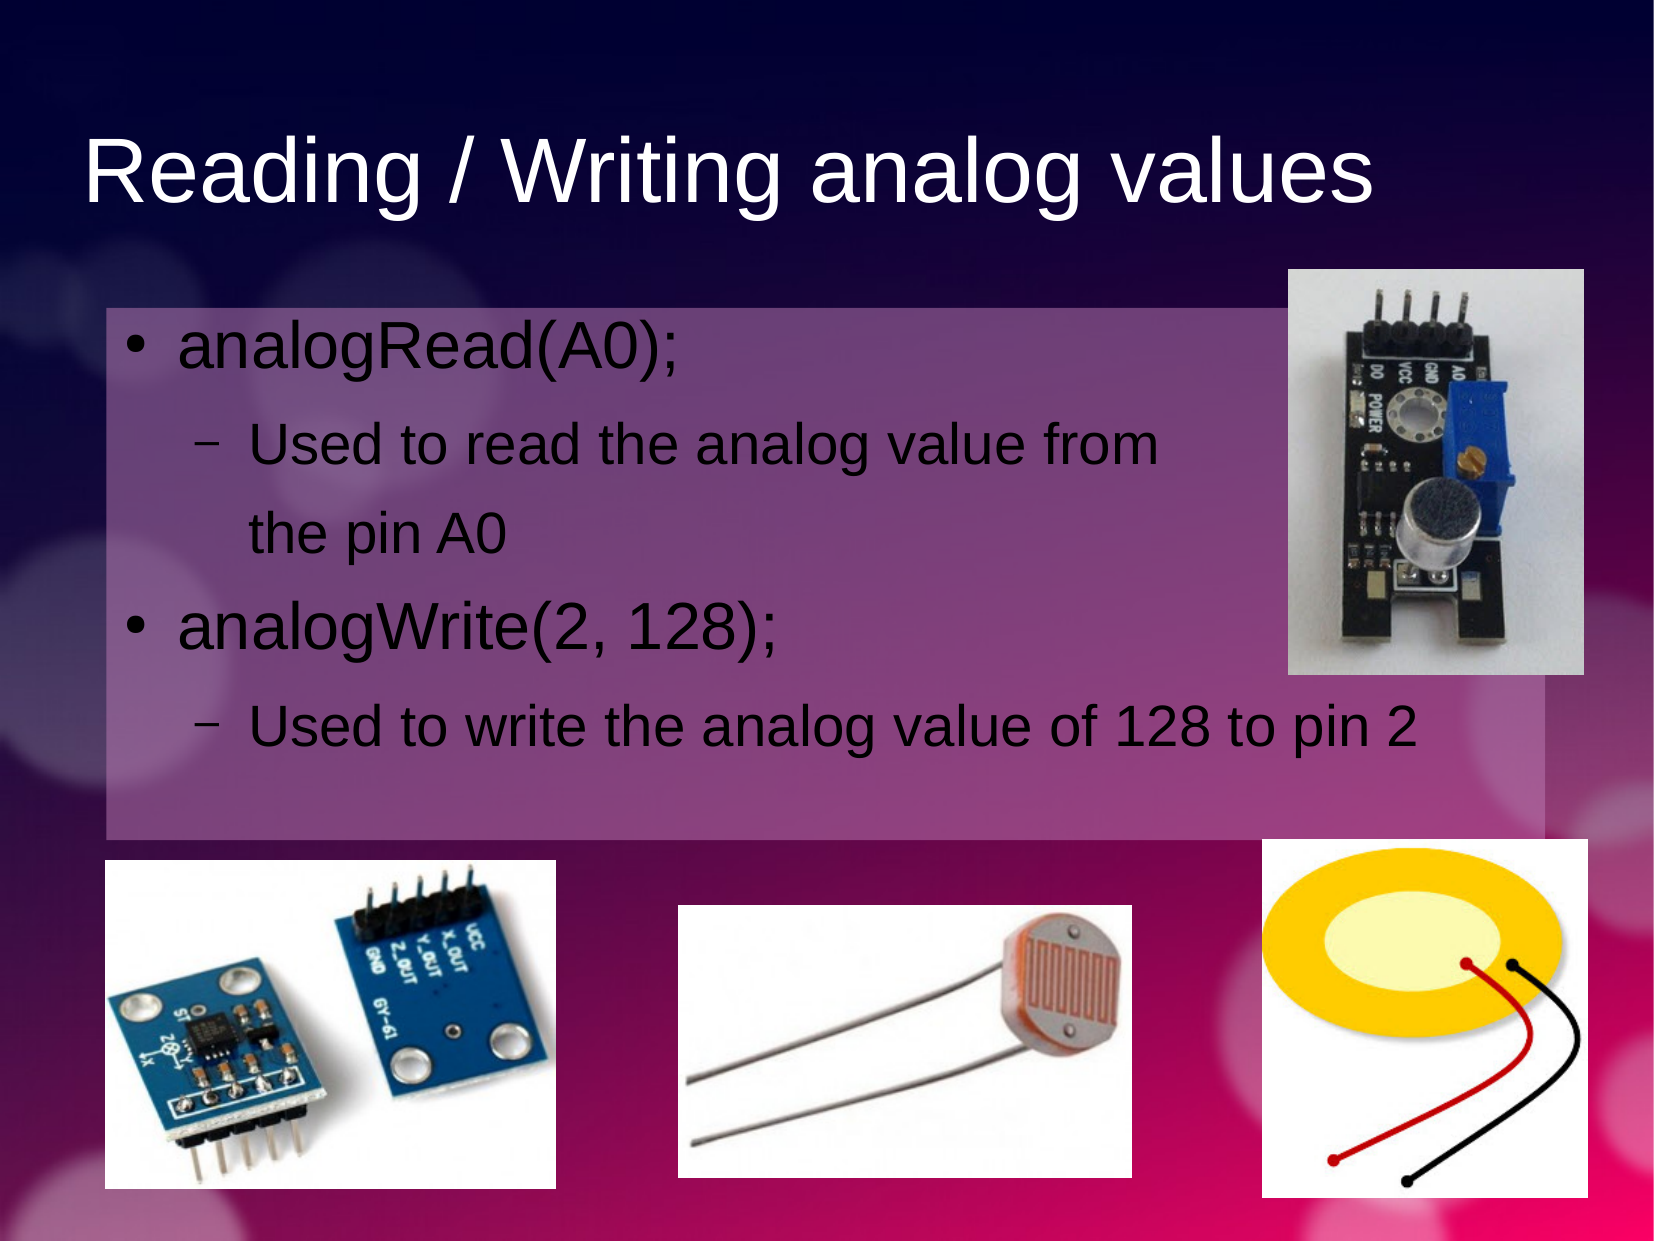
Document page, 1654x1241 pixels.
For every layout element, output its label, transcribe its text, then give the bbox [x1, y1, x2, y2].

picture [0, 0, 1654, 1241]
title Reading / Writing analog values [82, 67, 1571, 275]
list analogRead(A0); Used to read the analog value from the pin A0 analogWrite(2, 128); Used to write the analog value of 128 to pin 2 [106, 307, 1546, 841]
